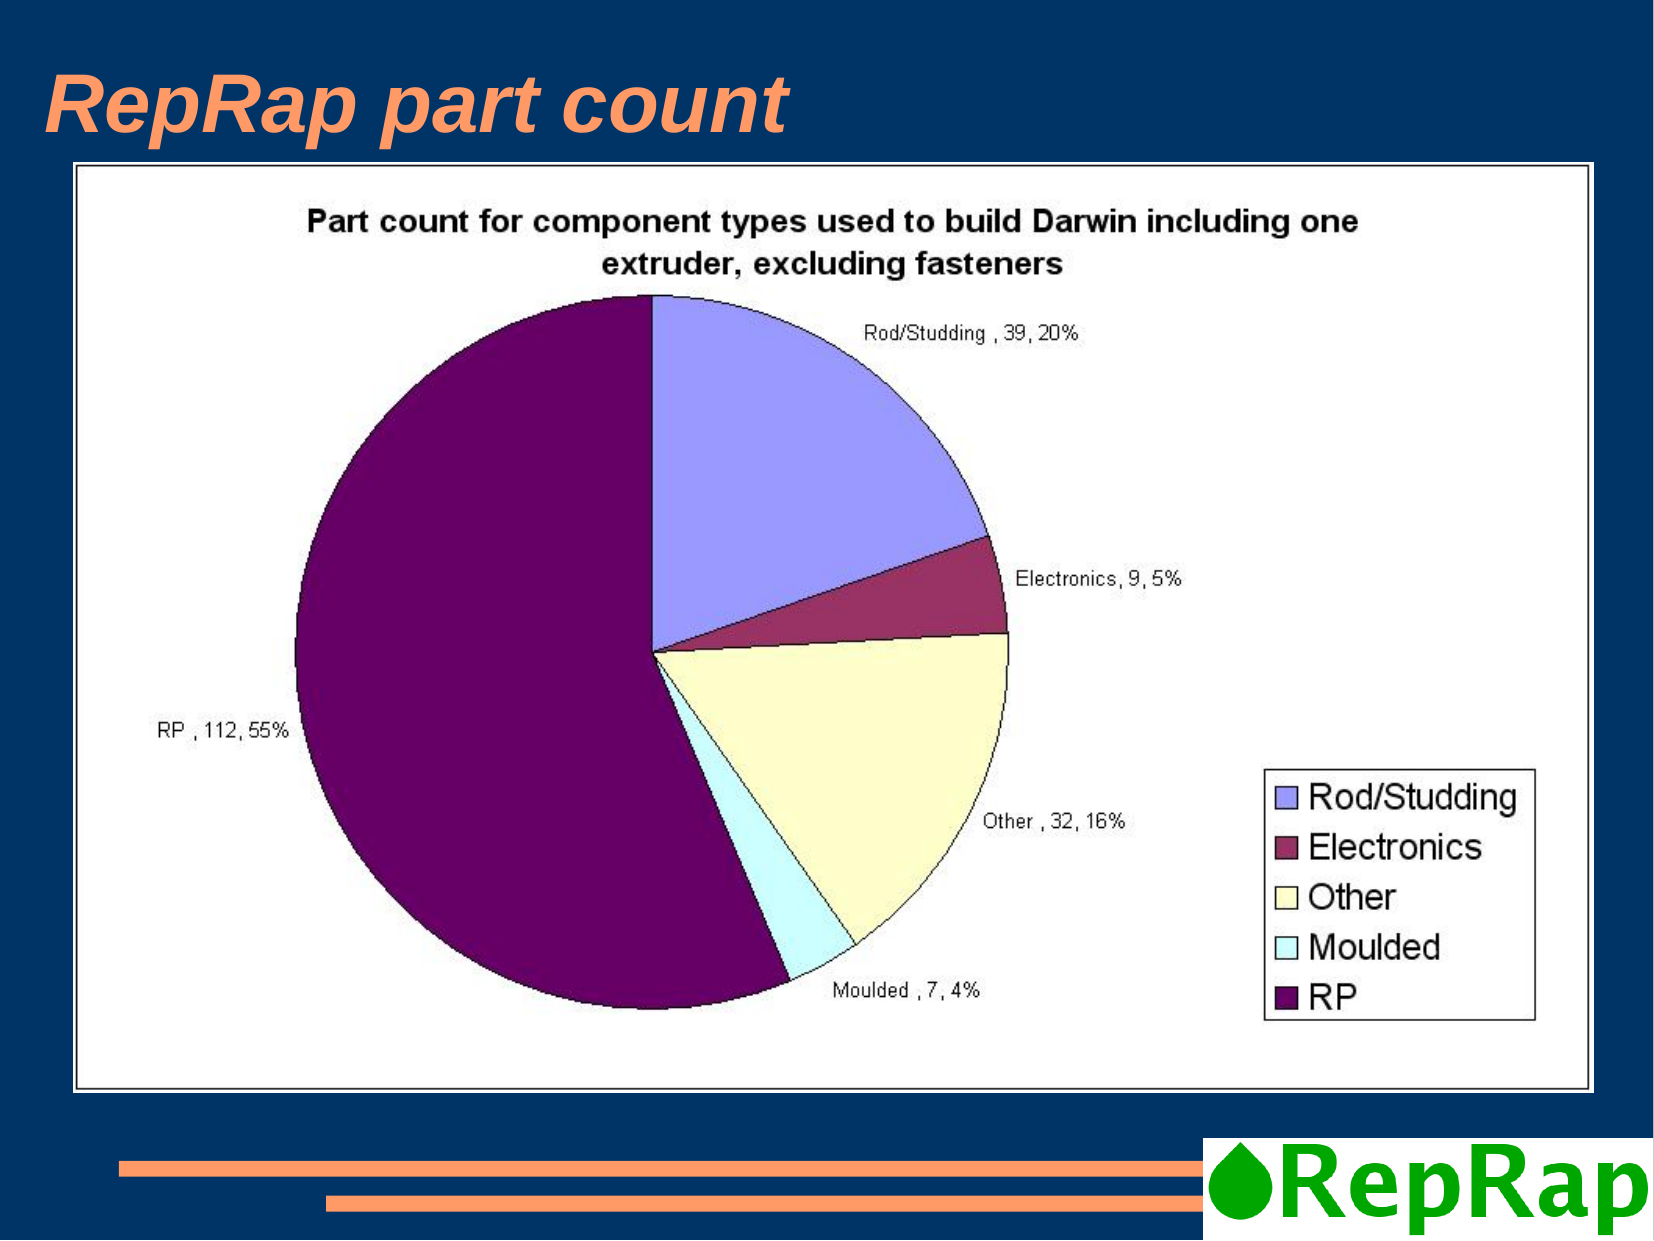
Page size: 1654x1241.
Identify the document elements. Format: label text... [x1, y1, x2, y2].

picture [1203, 1138, 1654, 1241]
picture [73, 162, 1594, 1093]
title RepRap part count [44, 0, 1574, 208]
